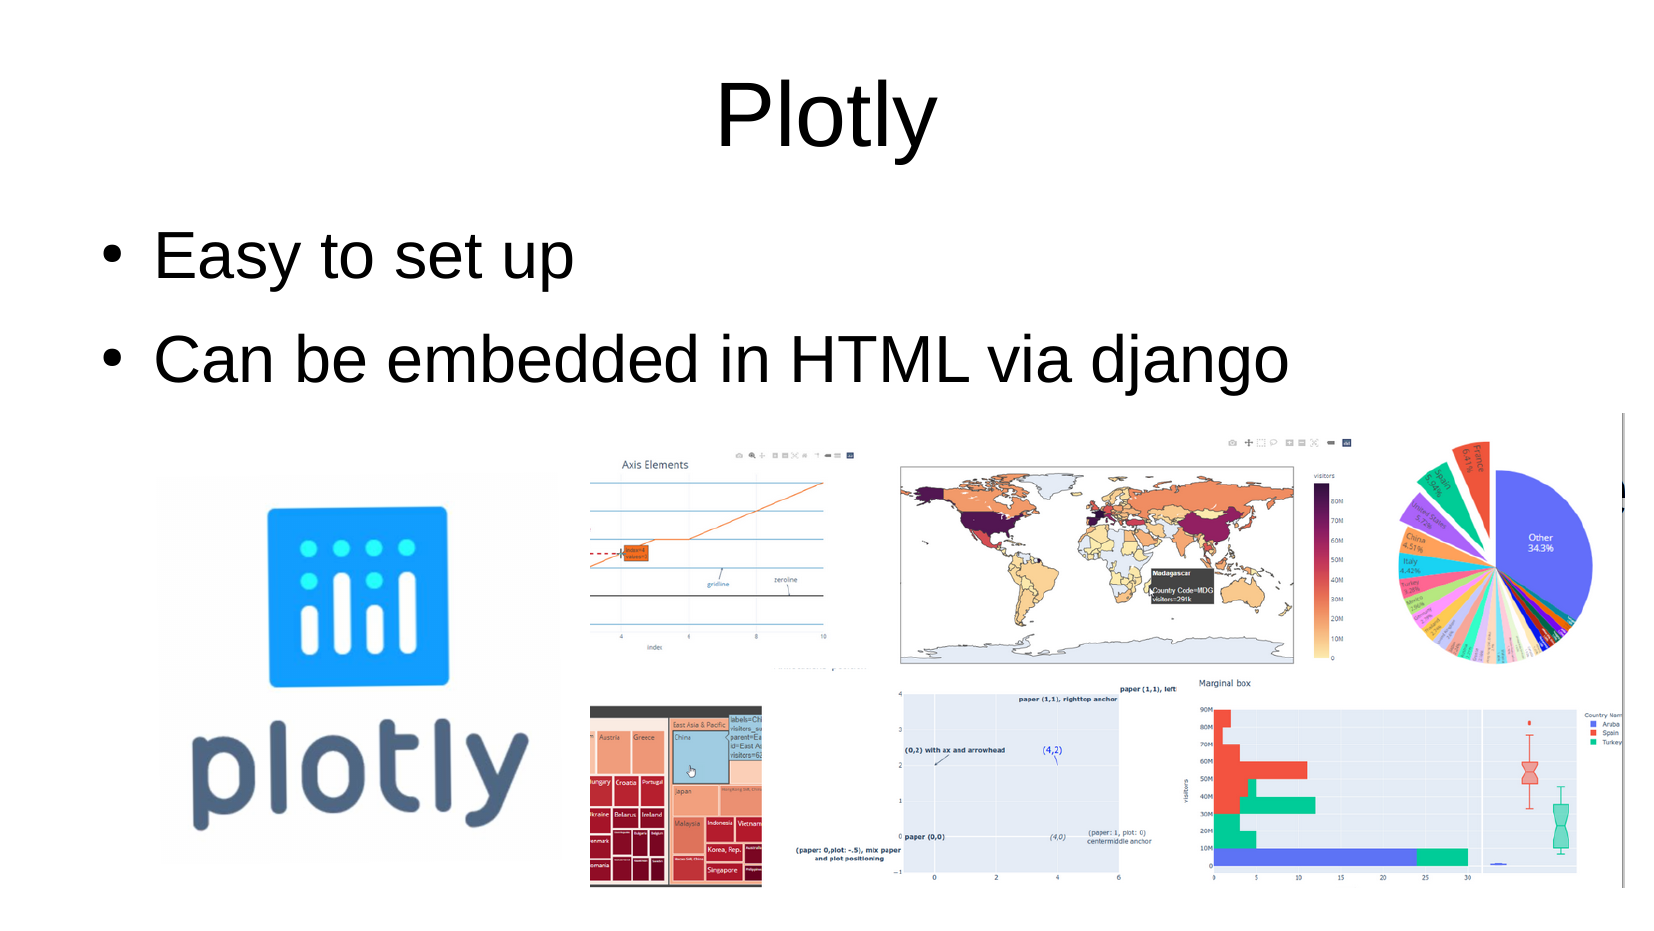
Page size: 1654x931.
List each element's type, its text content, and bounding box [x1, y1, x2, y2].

title Plotly [82, 37, 1571, 193]
picture [156, 472, 562, 864]
picture [590, 413, 1625, 888]
list Easy to set up Can be embedded in HTML via django [82, 217, 1571, 758]
